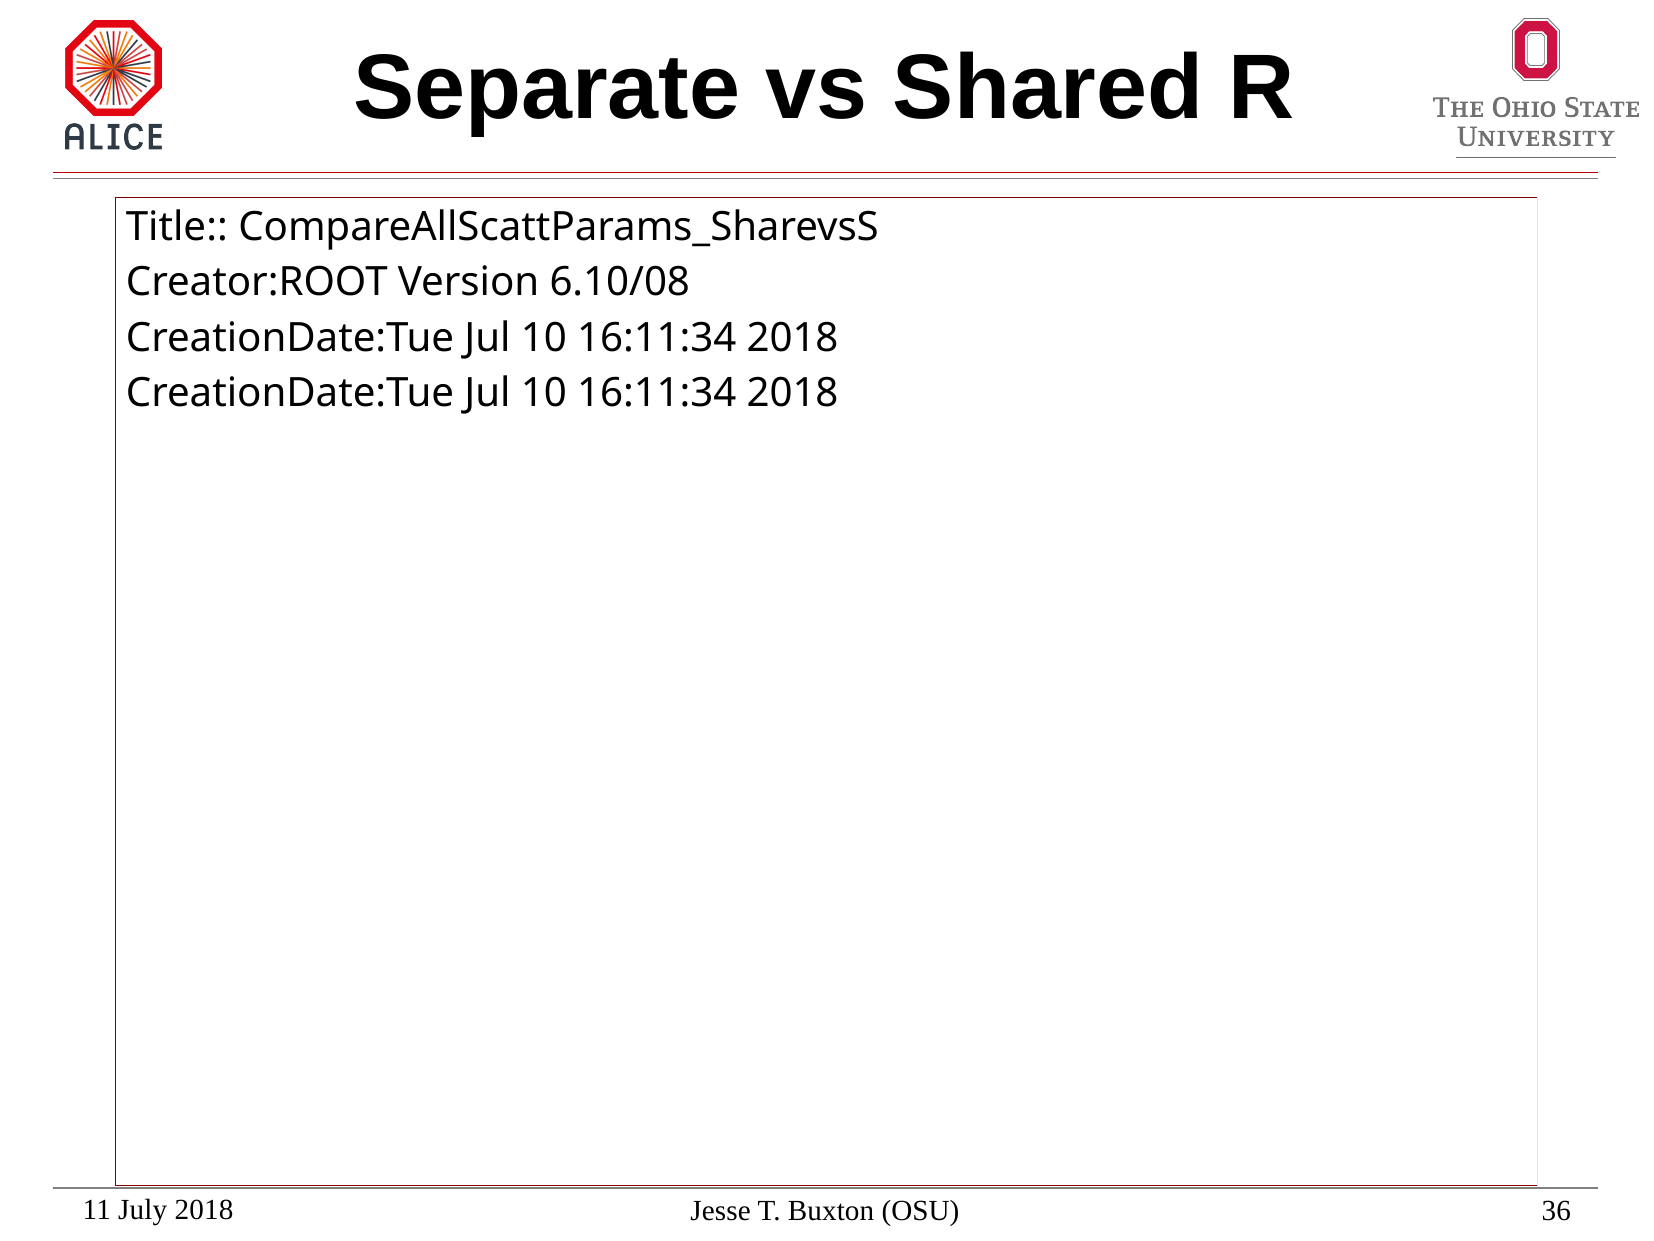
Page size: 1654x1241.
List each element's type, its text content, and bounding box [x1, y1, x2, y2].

picture [65, 20, 137, 150]
picture [112, 195, 1538, 1186]
picture [1513, 5, 1642, 171]
title Separate vs Shared R [137, 1, 1513, 172]
